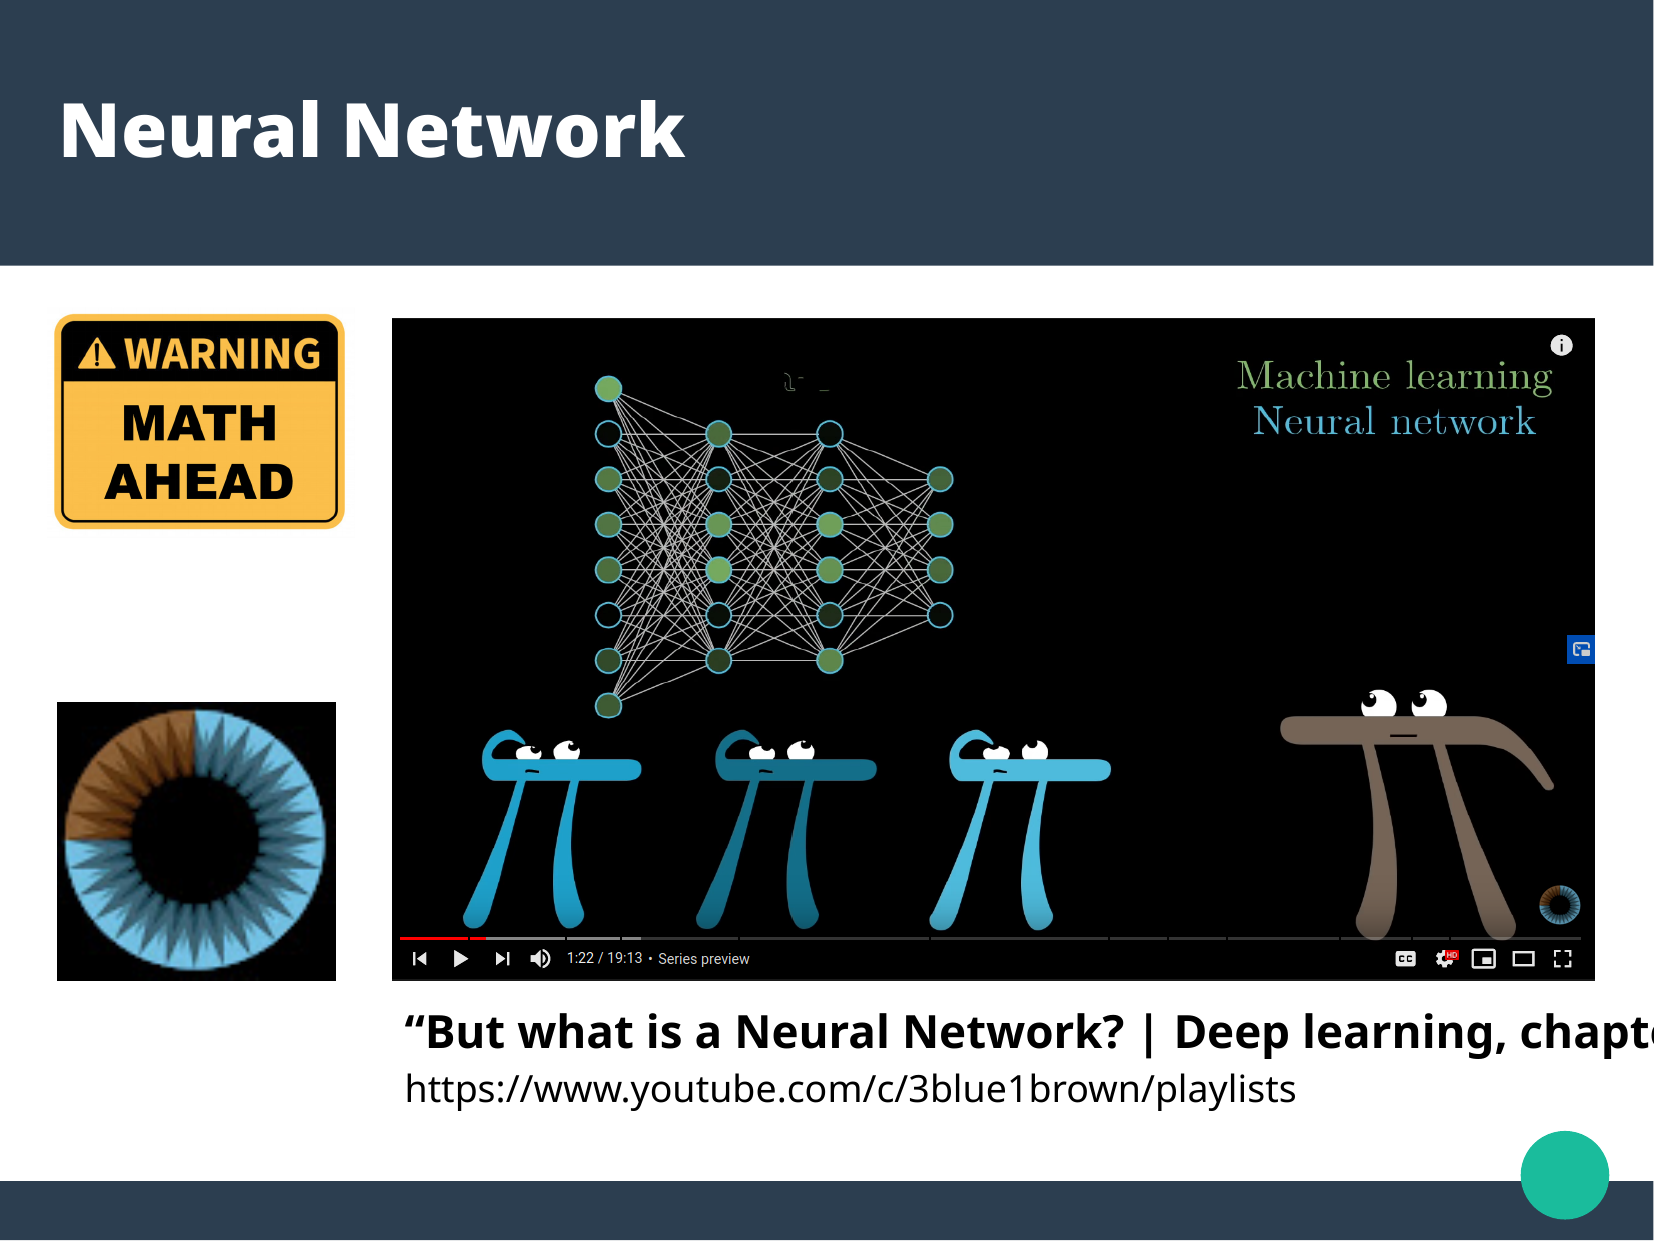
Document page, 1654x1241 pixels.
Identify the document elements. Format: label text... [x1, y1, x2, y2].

subtitle [59, 324, 1595, 1152]
picture [57, 702, 336, 981]
title Neural Network [59, 49, 1595, 207]
text_box “But what is a Neural Network? | Deep learning, chapter 1” https://www.youtube.com/c/3blue1brown/playlists [389, 992, 1597, 1112]
picture [47, 307, 355, 541]
picture [392, 318, 1595, 981]
